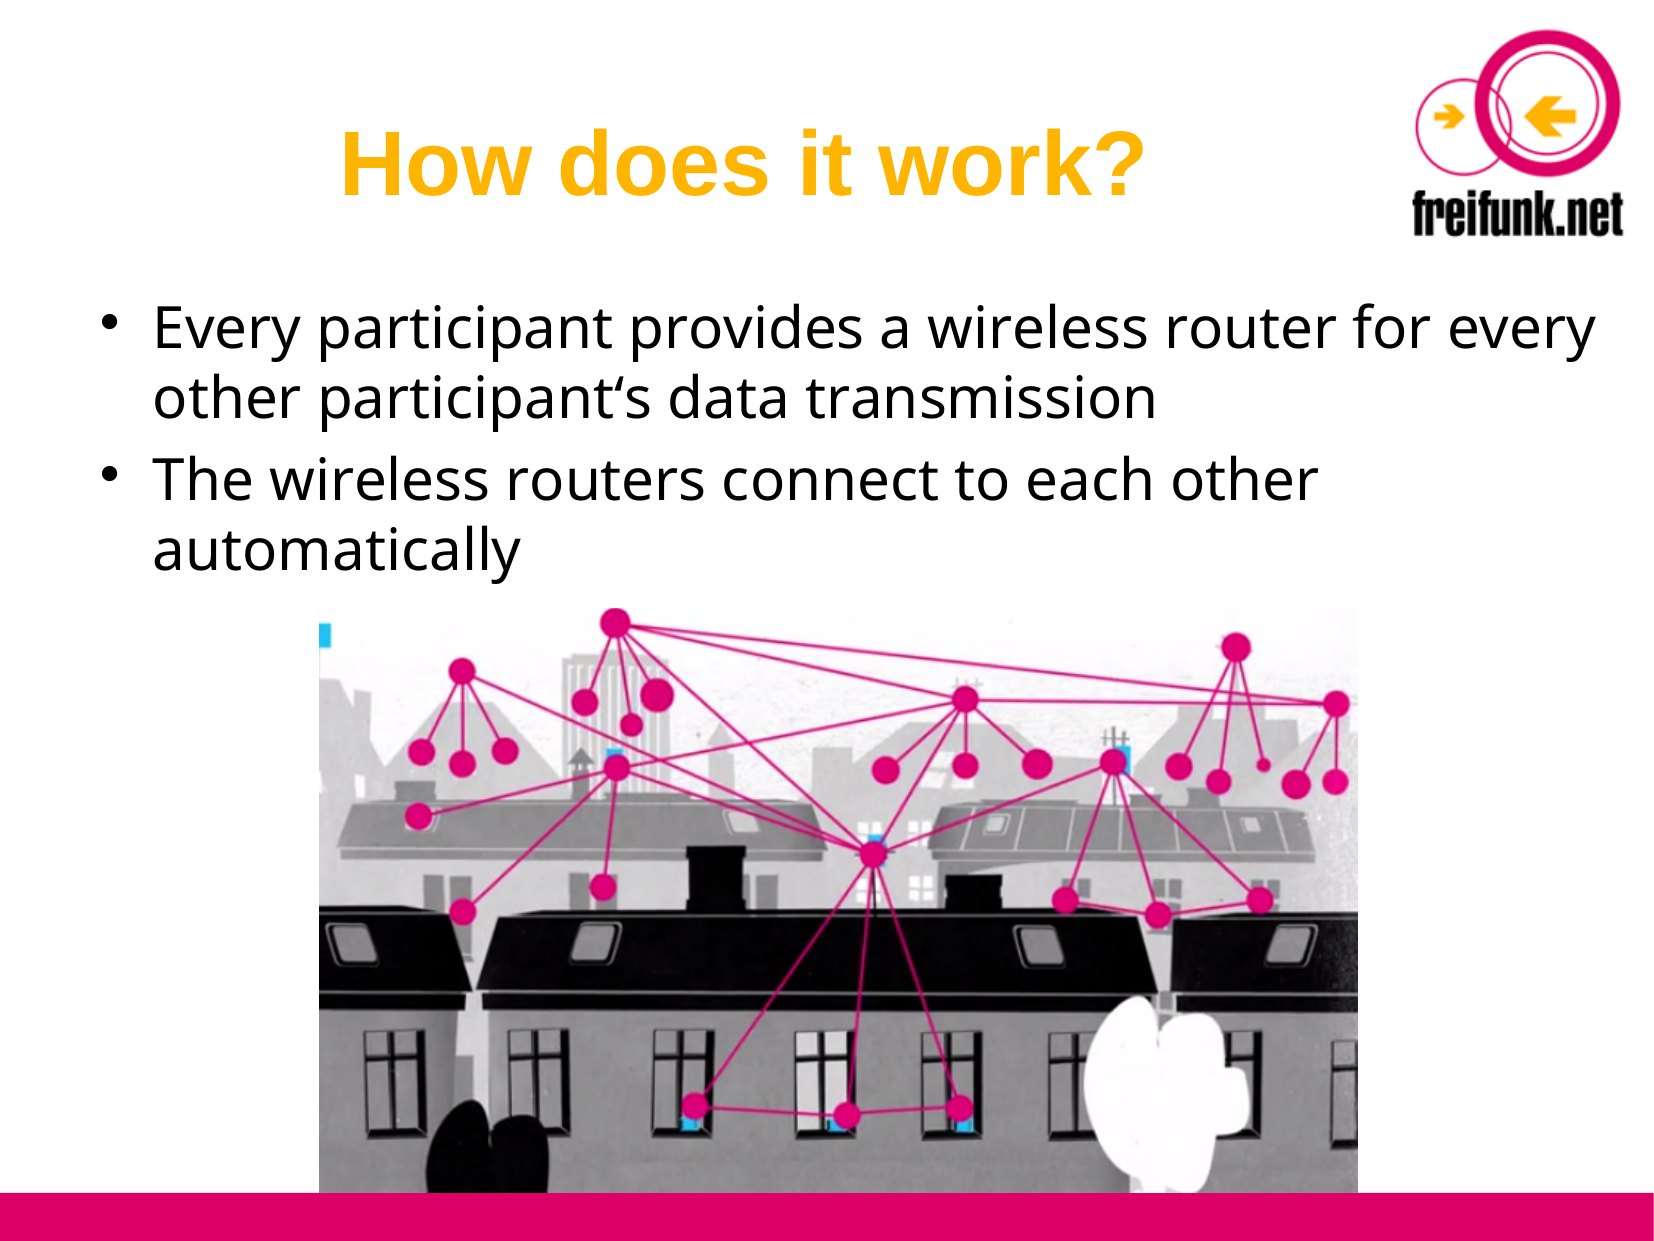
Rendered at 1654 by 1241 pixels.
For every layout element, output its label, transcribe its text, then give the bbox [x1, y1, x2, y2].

picture [319, 608, 1358, 1193]
picture [1380, 0, 1654, 266]
title How does it work? [82, 53, 1406, 260]
list Every participant provides a wireless router for every other participant‘s data transmission The wireless routers connect to each other automatically [82, 290, 1607, 1152]
